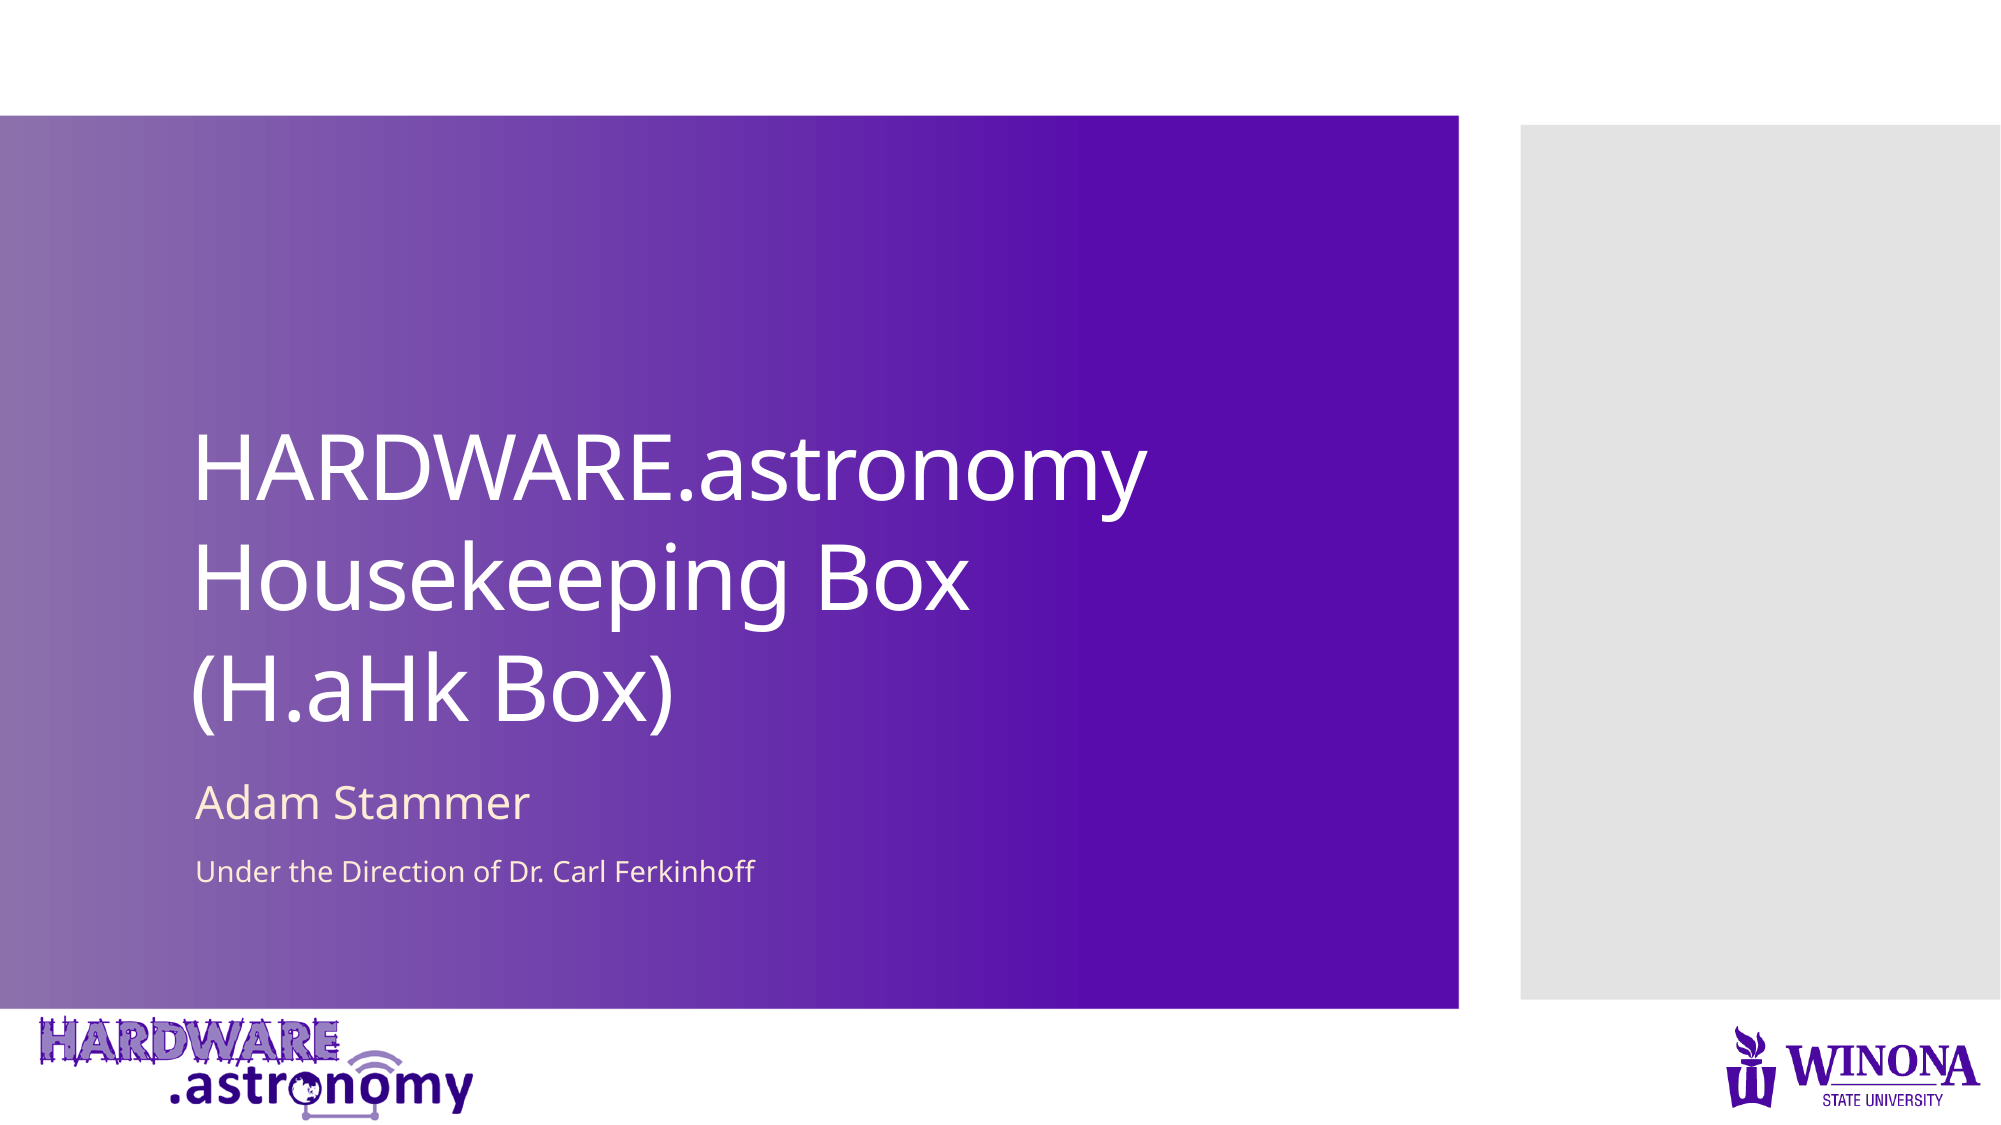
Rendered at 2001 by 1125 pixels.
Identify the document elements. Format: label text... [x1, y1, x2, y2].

text_box Adam Stammer Under the Direction of Dr. Carl Ferkinhoff [180, 766, 1381, 916]
text_box HARDWARE.astronomy Housekeeping Box (H.aHk Box) [175, 213, 1376, 747]
picture [0, 0, 2000, 1125]
